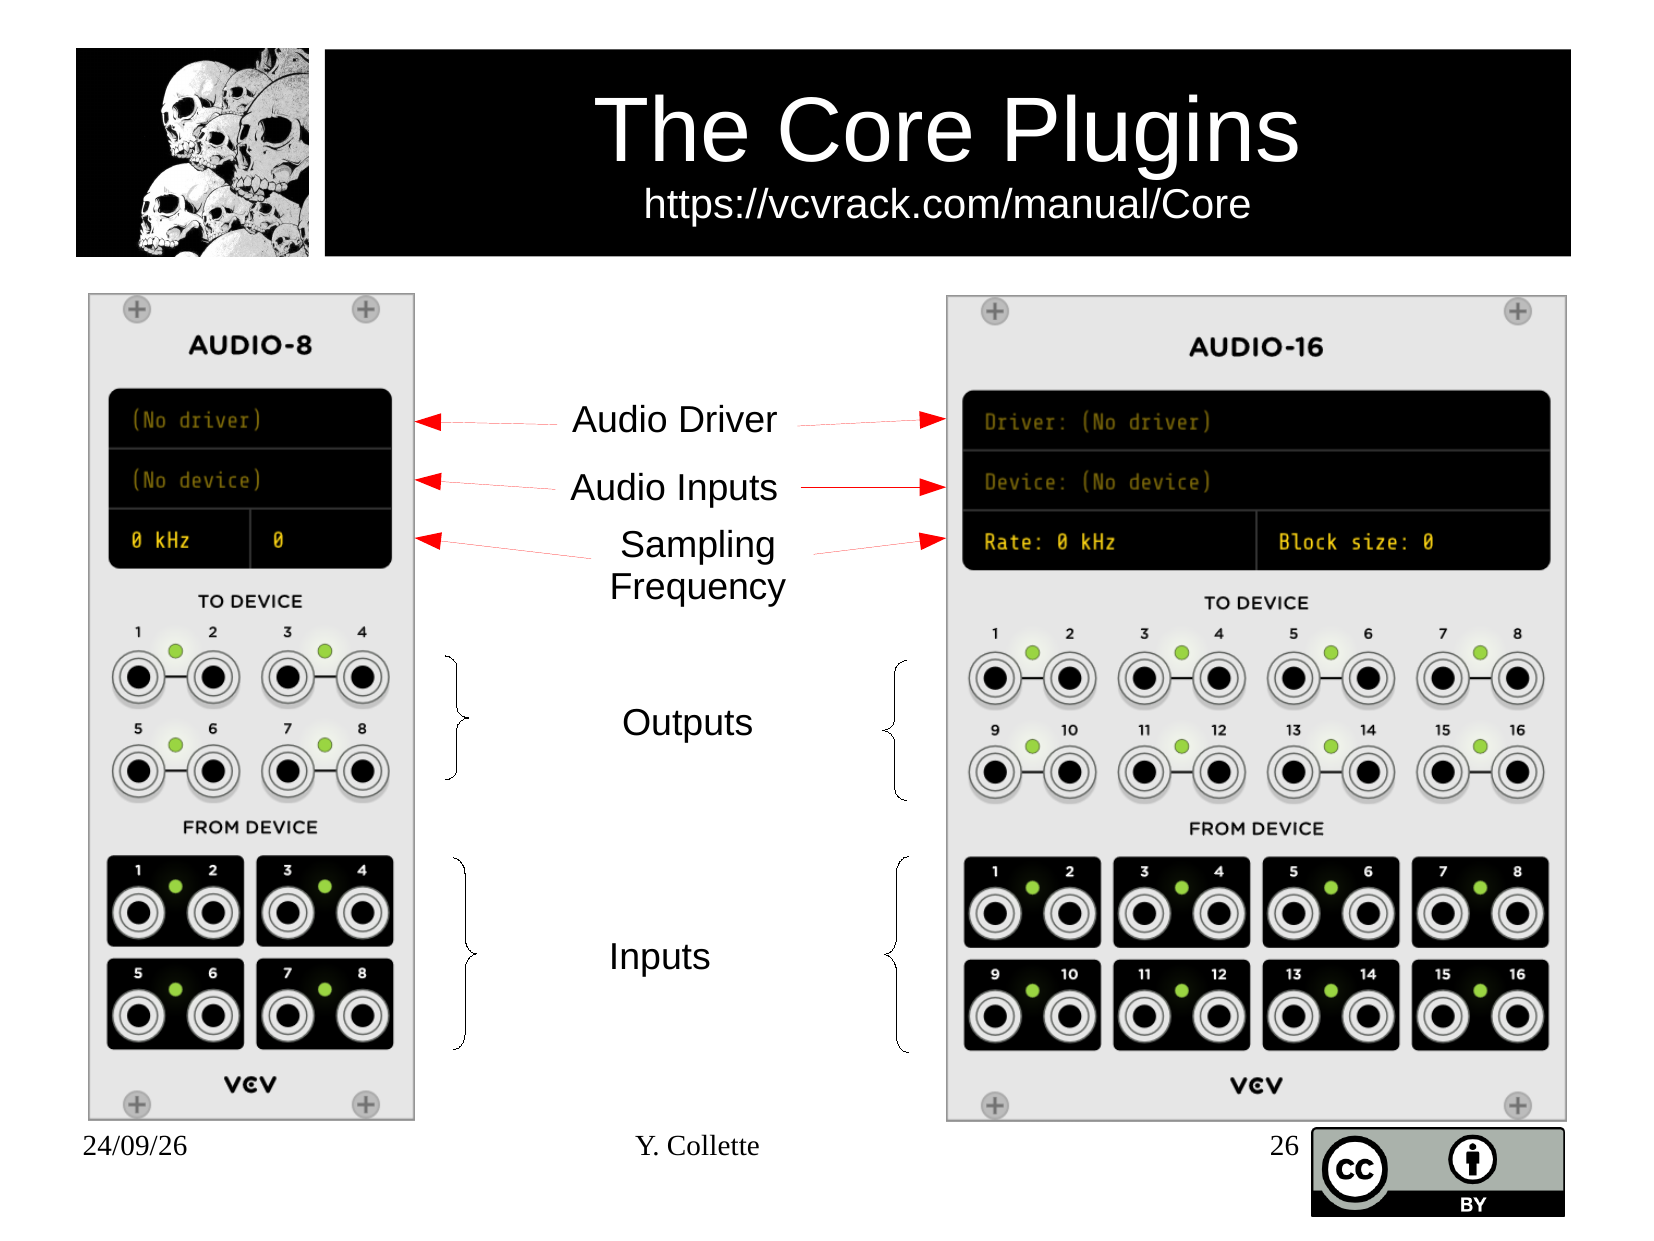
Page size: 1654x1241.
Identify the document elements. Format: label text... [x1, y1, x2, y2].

text_box Inputs [594, 928, 764, 986]
picture [76, 48, 309, 257]
text_box Audio Inputs [555, 459, 801, 515]
text_box Outputs [607, 694, 786, 756]
picture [946, 295, 1567, 1122]
title The Core Plugins https://vcvrack.com/manual/Core [324, 49, 1571, 257]
text_box Audio Driver [557, 390, 822, 448]
picture [1311, 1127, 1565, 1217]
picture [88, 293, 415, 1121]
text_box Sampling Frequency [533, 515, 863, 615]
